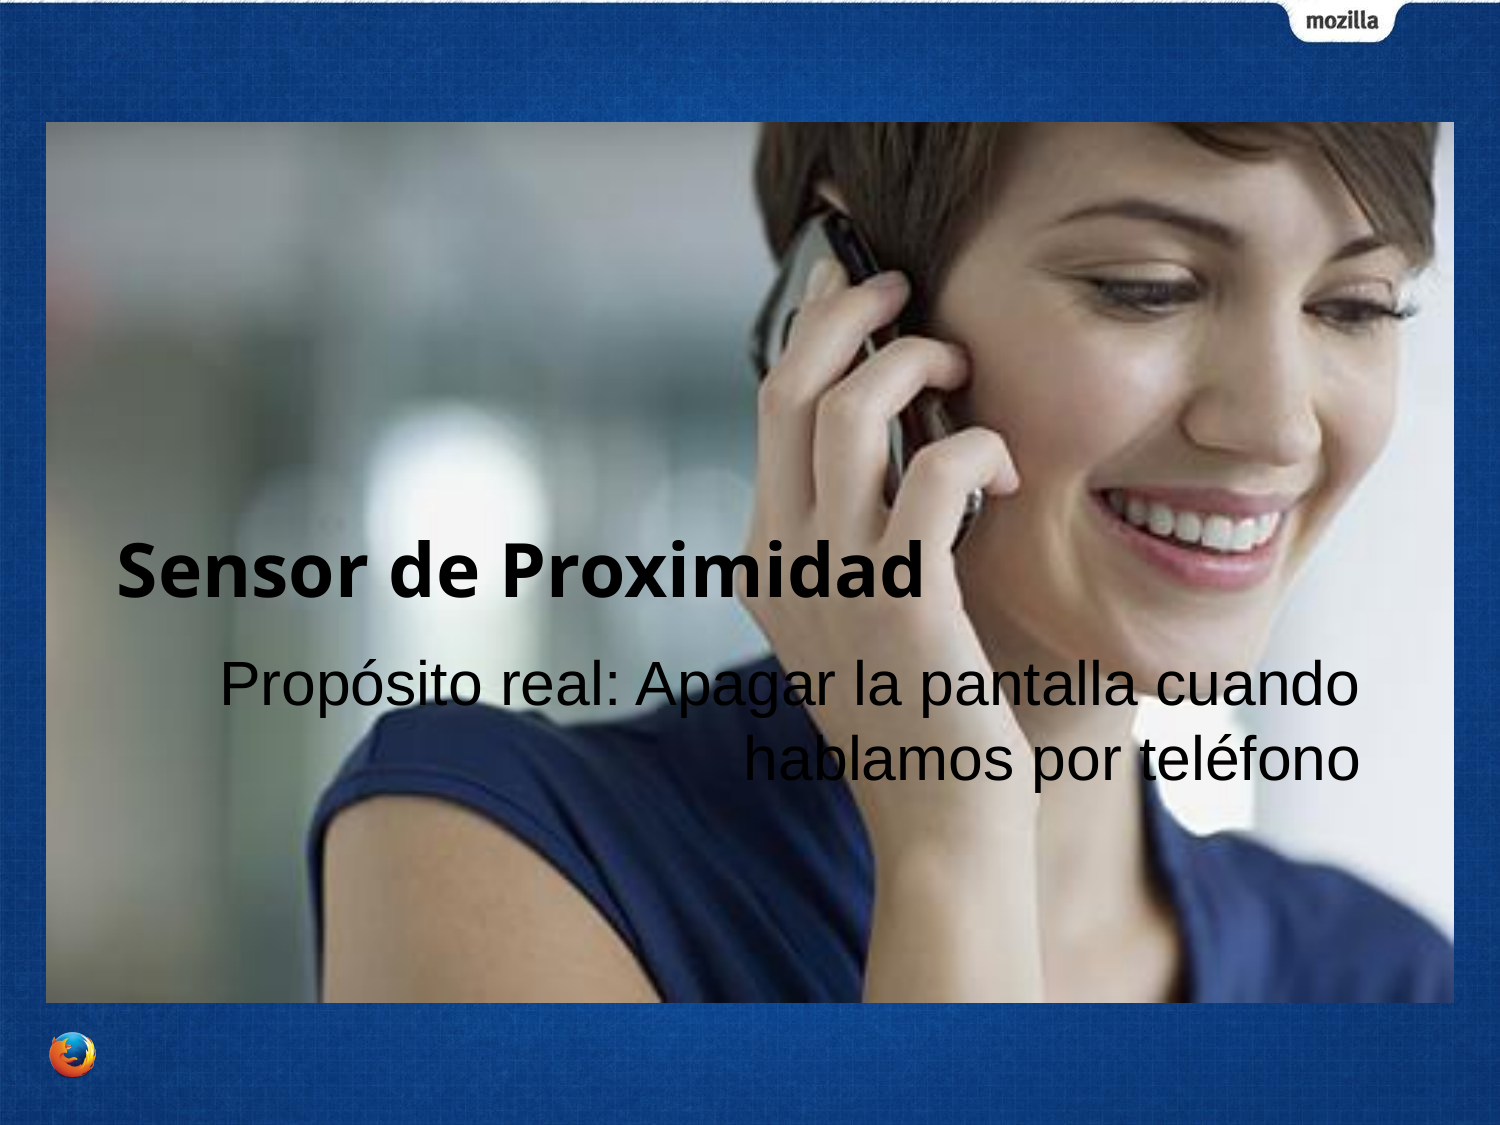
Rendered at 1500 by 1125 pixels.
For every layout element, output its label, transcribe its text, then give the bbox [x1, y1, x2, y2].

picture [0, 0, 1500, 1125]
list Sensor de Proximidad [101, 381, 1377, 628]
title Propósito real: Apagar la pantalla cuando hablamos por teléfono [101, 628, 1377, 852]
